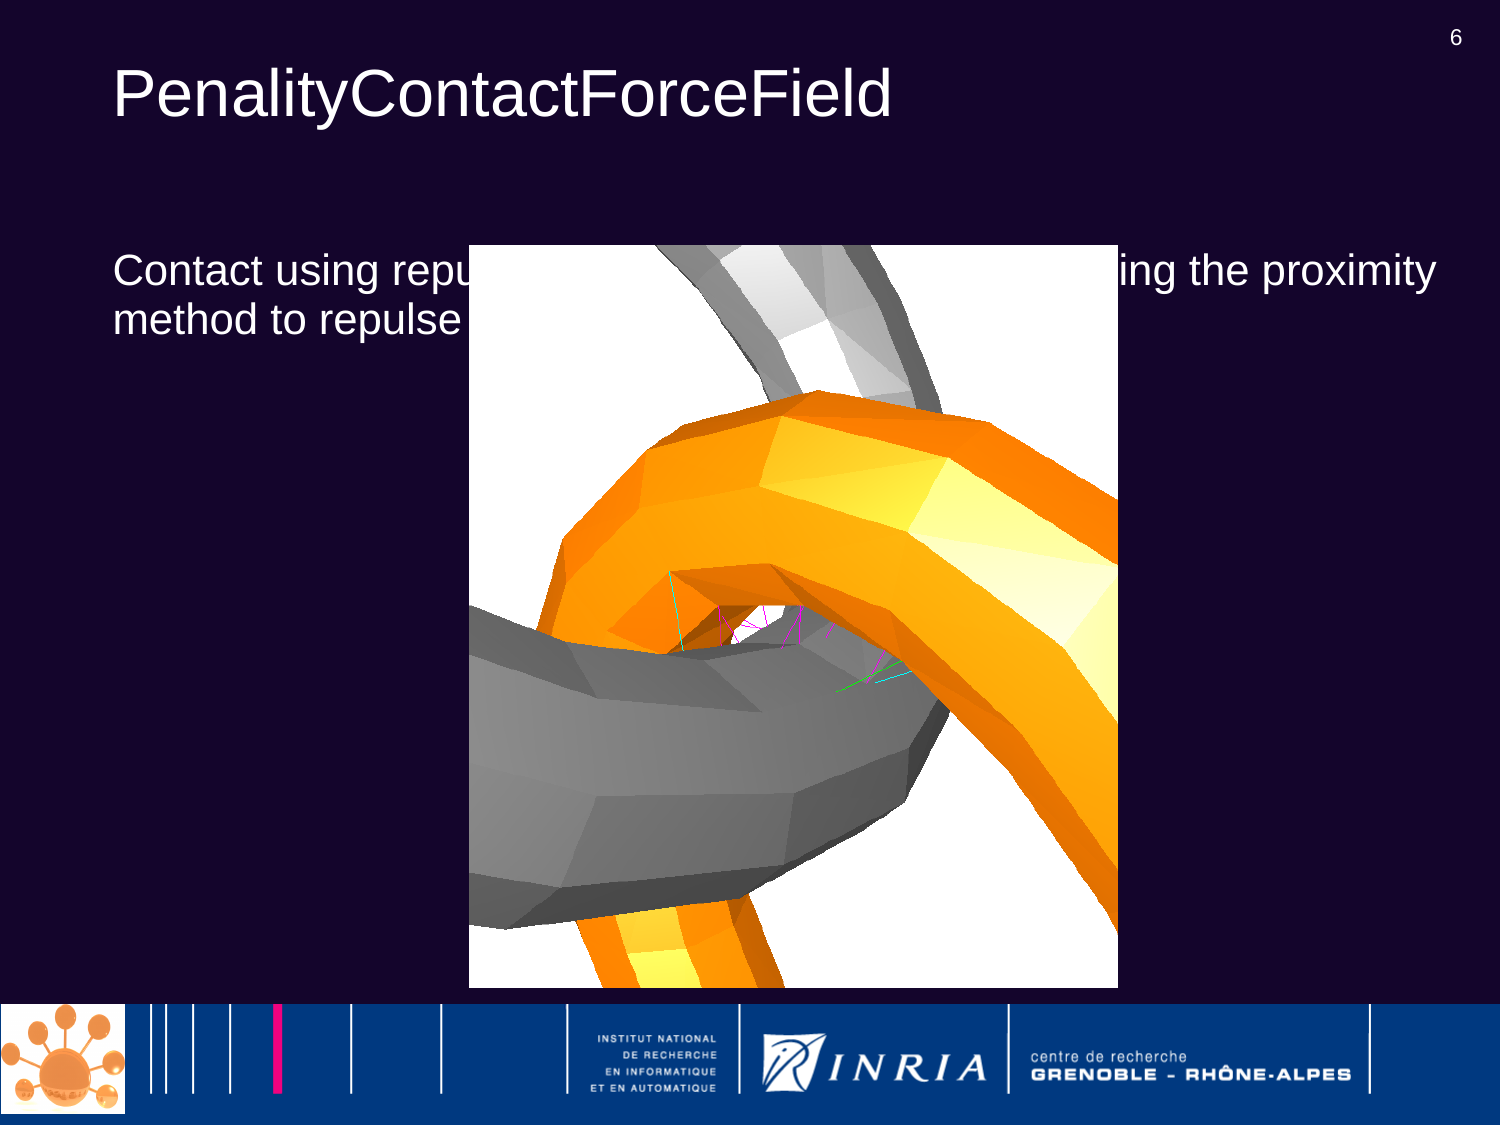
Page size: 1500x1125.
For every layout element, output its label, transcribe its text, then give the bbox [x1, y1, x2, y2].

list Contact using repulsive springs: in all our scenes using the proximity method to repulse objects in collision. [112, 245, 422, 988]
picture [0, 1004, 1500, 1125]
picture [422, 245, 1468, 988]
title PenalityContactForceField [112, 0, 1474, 188]
